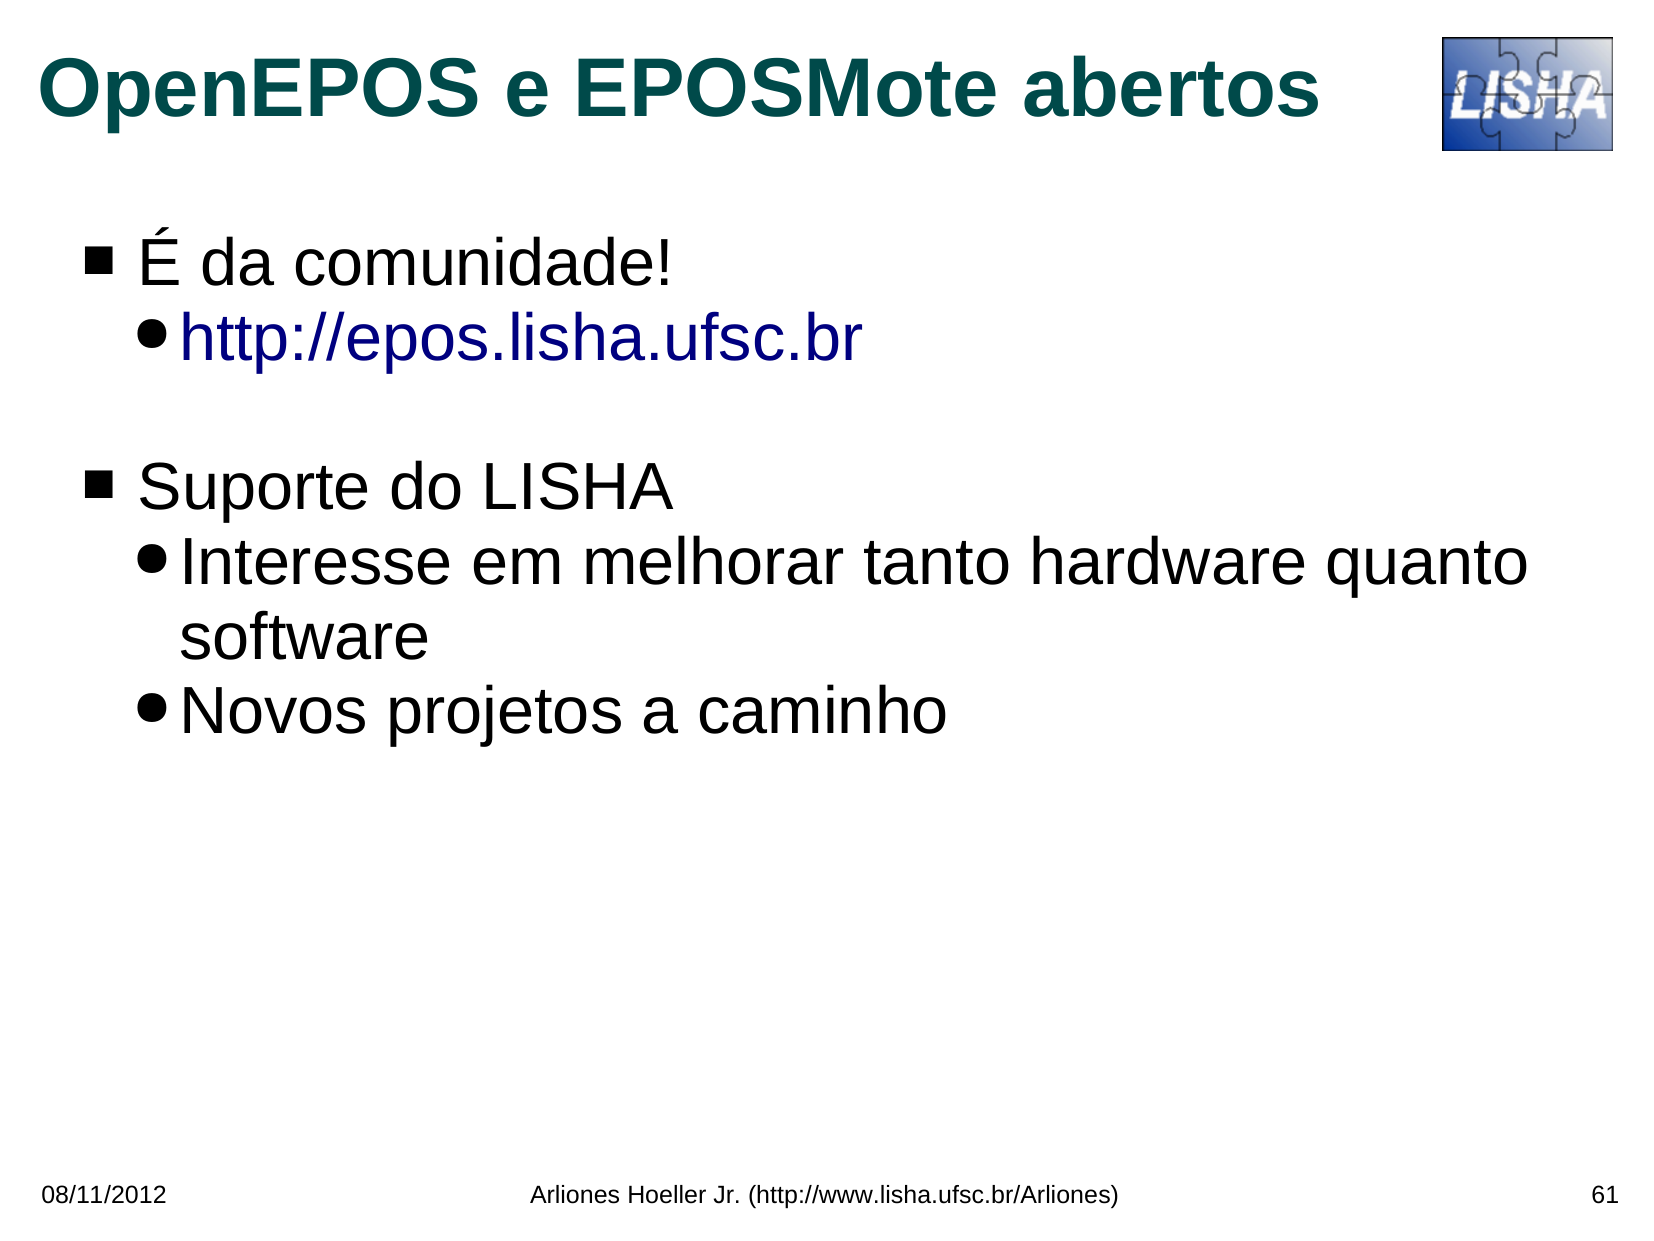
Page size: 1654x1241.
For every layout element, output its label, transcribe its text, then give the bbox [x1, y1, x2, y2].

title OpenEPOS e EPOSMote abertos [37, 6, 1426, 182]
picture [1442, 37, 1613, 151]
list É da comunidade! http://epos.lisha.ufsc.br Suporte do LISHA Interesse em melhorar tanto hardware quanto software Novos projetos a caminho [37, 225, 1613, 1163]
